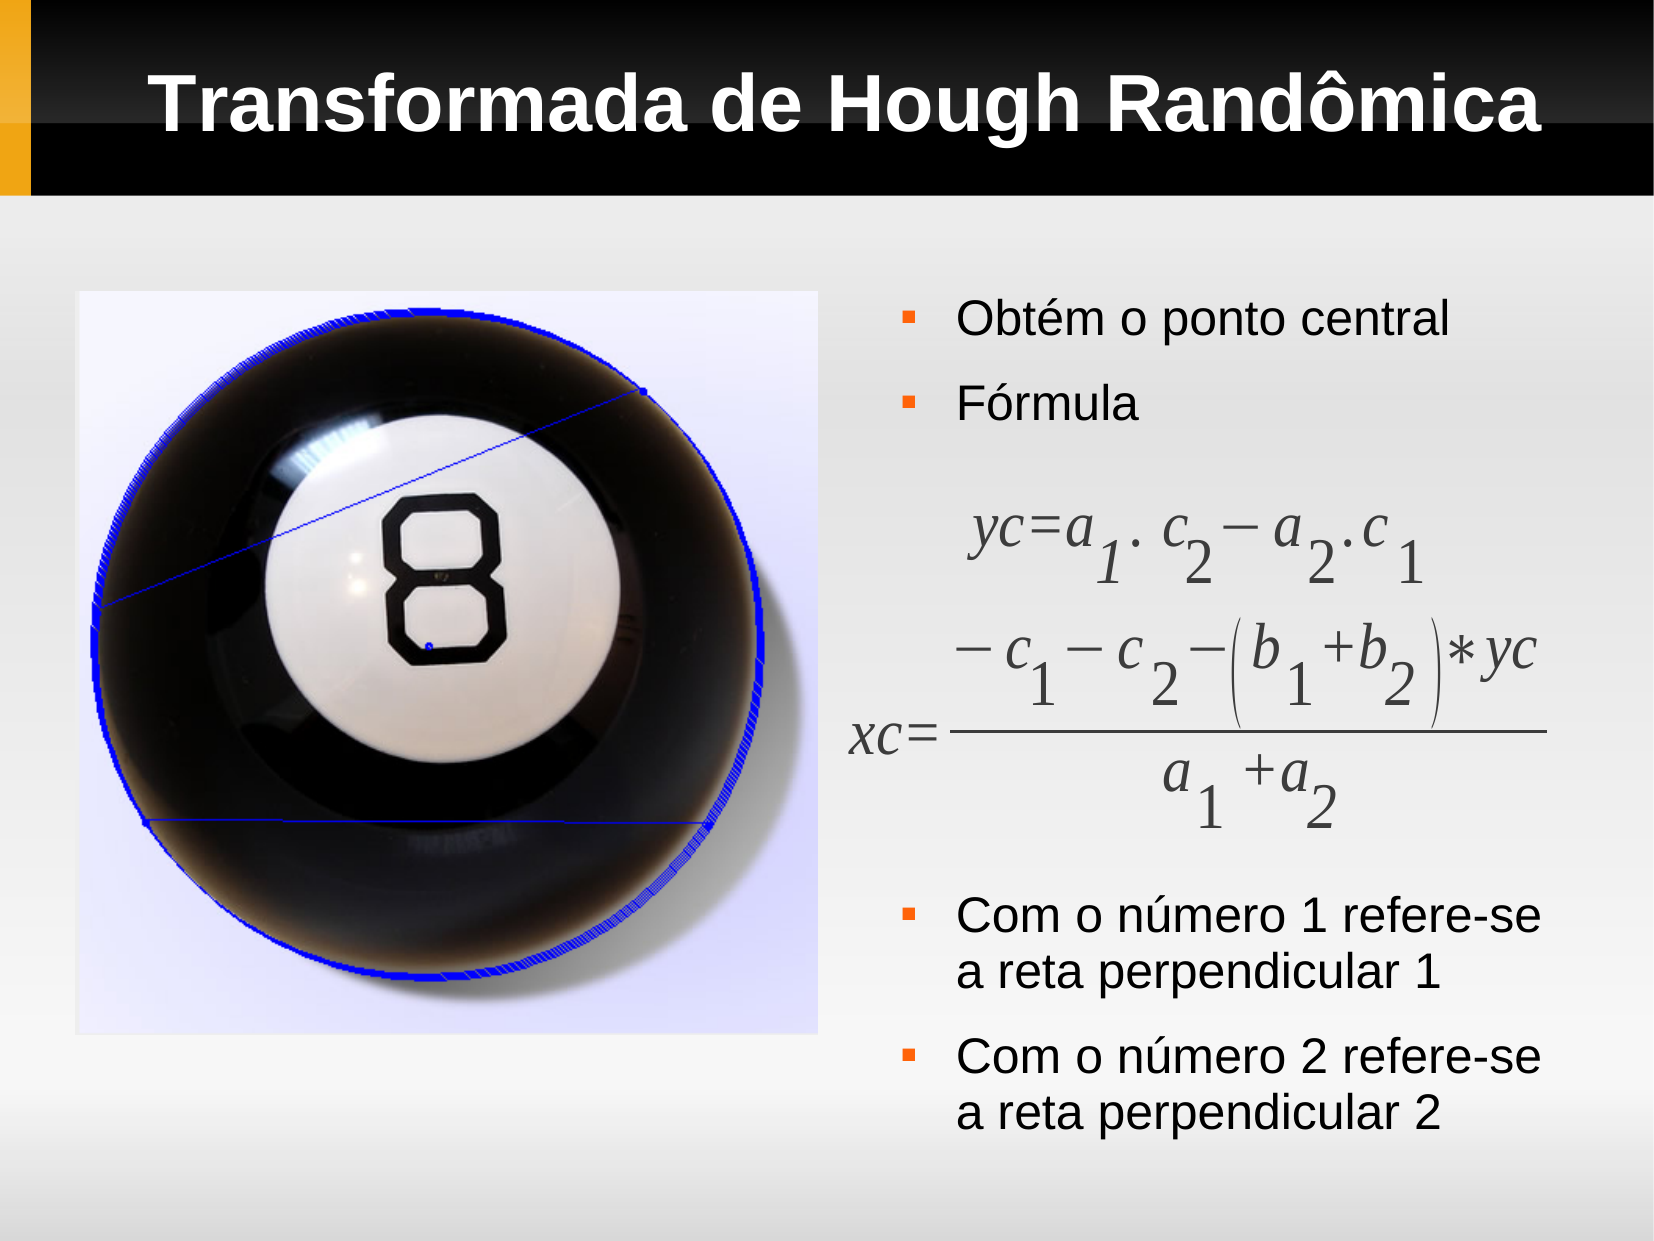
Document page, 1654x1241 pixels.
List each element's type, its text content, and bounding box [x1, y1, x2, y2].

title Transformada de Hough Randômica [76, 0, 1565, 208]
picture [0, 0, 1654, 1241]
list Obtém o ponto central Fórmula Com o número 1 refere-se a reta perpendicular 1 Com o número 2 refere-se a reta perpendicular 2 [885, 848, 1571, 1140]
chart [804, 375, 1621, 848]
list Obtém o ponto central Fórmula Com o número 1 refere-se a reta perpendicular 1 Com o número 2 refere-se a reta perpendicular 2 [885, 290, 1571, 375]
